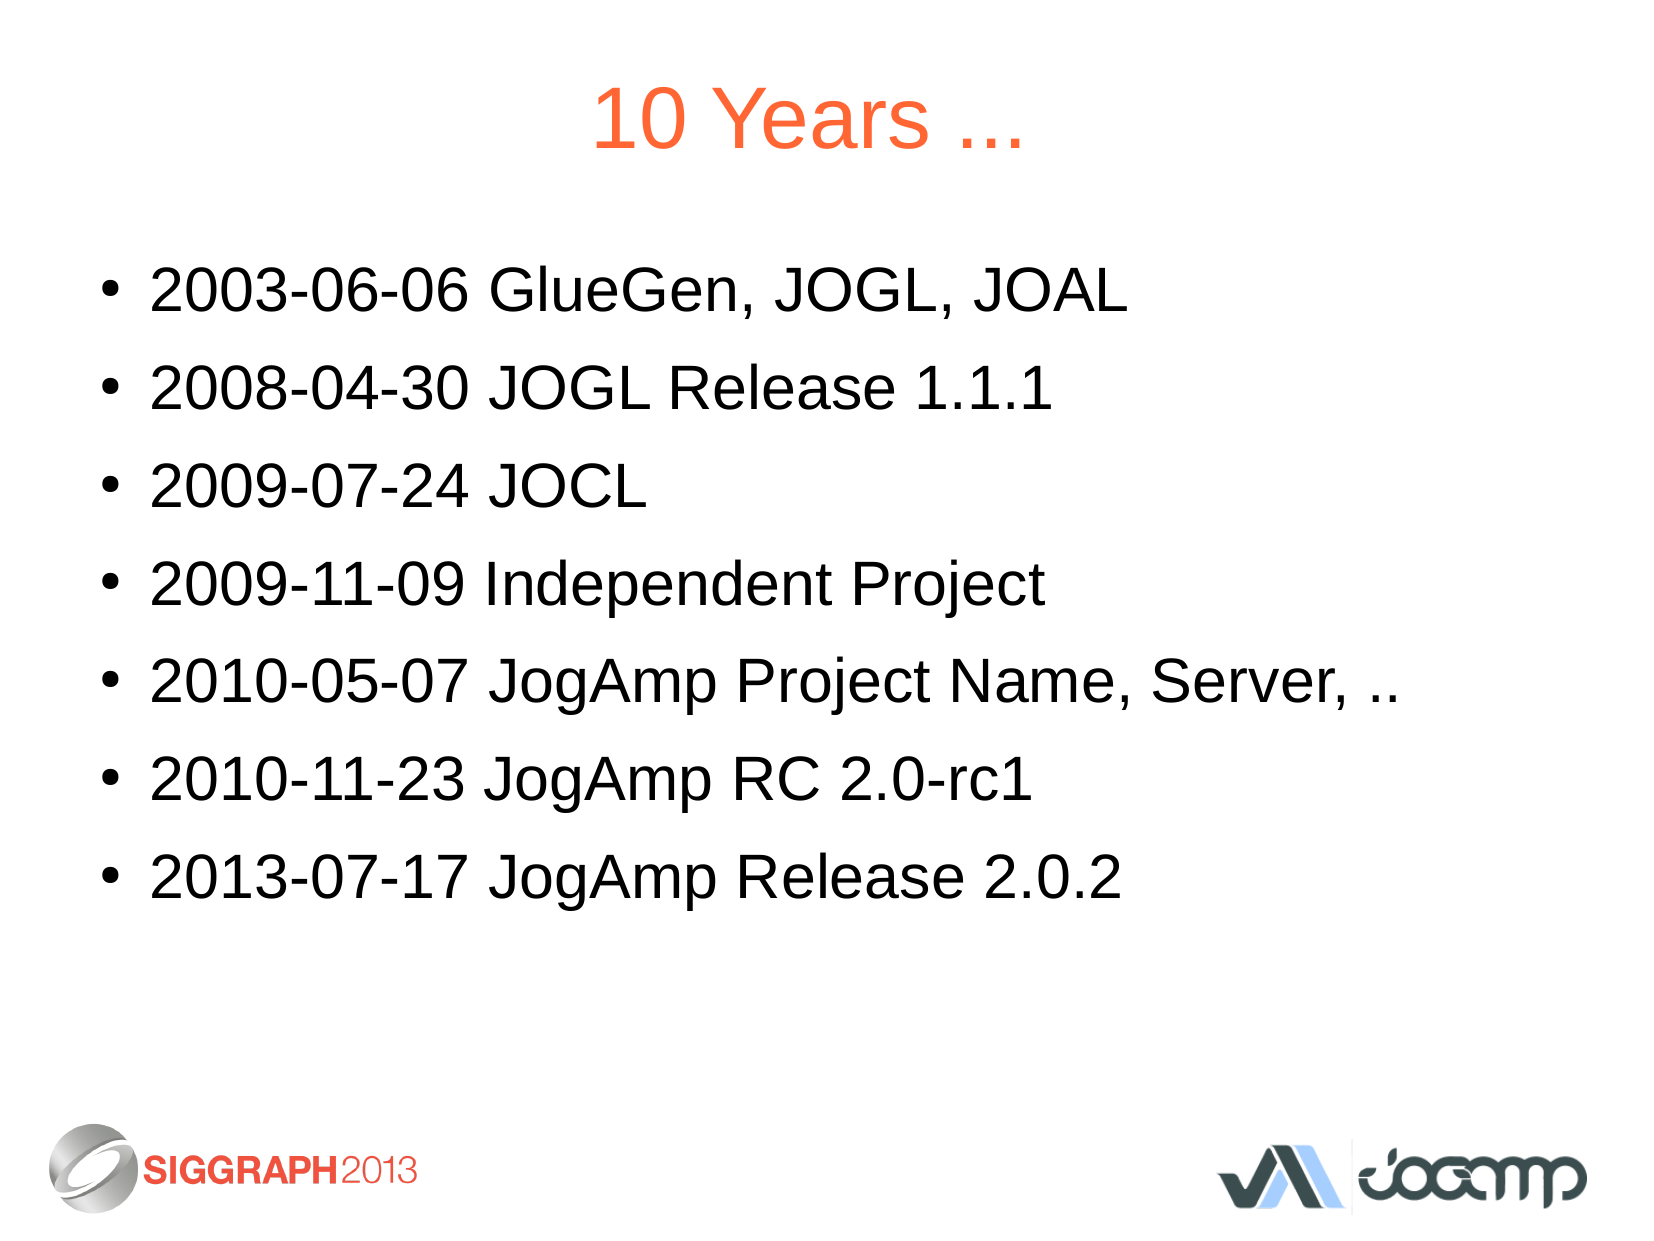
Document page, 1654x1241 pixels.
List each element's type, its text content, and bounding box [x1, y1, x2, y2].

title 10 Years ... [68, 49, 1576, 188]
picture [1215, 1139, 1587, 1215]
picture [45, 1122, 421, 1215]
list 2003-06-06 GlueGen, JOGL, JOAL 2008-04-30 JOGL Release 1.1.1 2009-07-24 JOCL 2009-11-09 Independent Project 2010-05-07 JogAmp Project Name, Server, .. 2010-11-23 JogAmp RC 2.0-rc1 2013-07-17 JogAmp Release 2.0.2 [82, 255, 1538, 1010]
